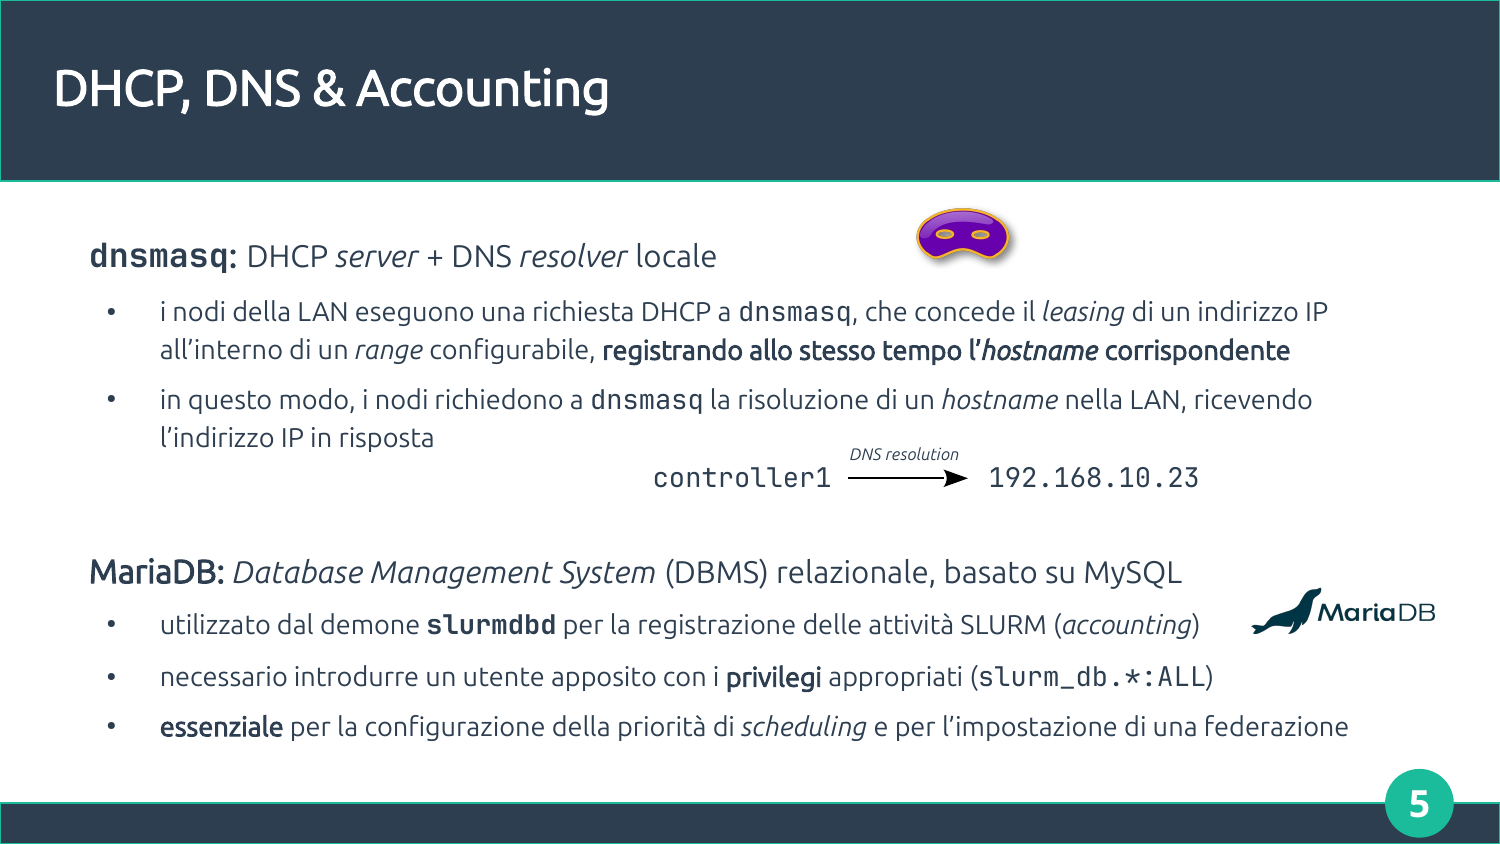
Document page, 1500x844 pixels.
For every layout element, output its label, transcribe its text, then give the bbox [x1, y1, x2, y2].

title DHCP, DNS & Accounting [53, 33, 1447, 141]
text_box 192.168.10.23 [973, 445, 1215, 510]
picture [893, 195, 1032, 271]
text_box DNS resolution [835, 431, 985, 477]
text_box controller1 [638, 434, 849, 521]
picture [1259, 626, 1293, 634]
list dnsmasq: DHCP server + DNS resolver locale i nodi della LAN eseguono una richiesta DHCP a dnsmasq, che concede il leasing di un indirizzo IP all’interno di un range configurabile, registrando allo stesso tempo l’hostname corrispondente in questo modo, i nodi richiedono a dnsmasq la risoluzione di un hostname nella LAN, ricevendo l’indirizzo IP in risposta MariaDB: Database Management System (DBMS) relazionale, basato su MySQL utilizzato dal demone slurmdbd per la registrazione delle attività SLURM (accounting) necessario introdurre un utente apposito con i privilegi appropriati (slurm_db.*:ALL) essenziale per la configurazione della priorità di scheduling e per l’impostazione di una federazione [88, 221, 1389, 781]
picture [1251, 587, 1435, 634]
